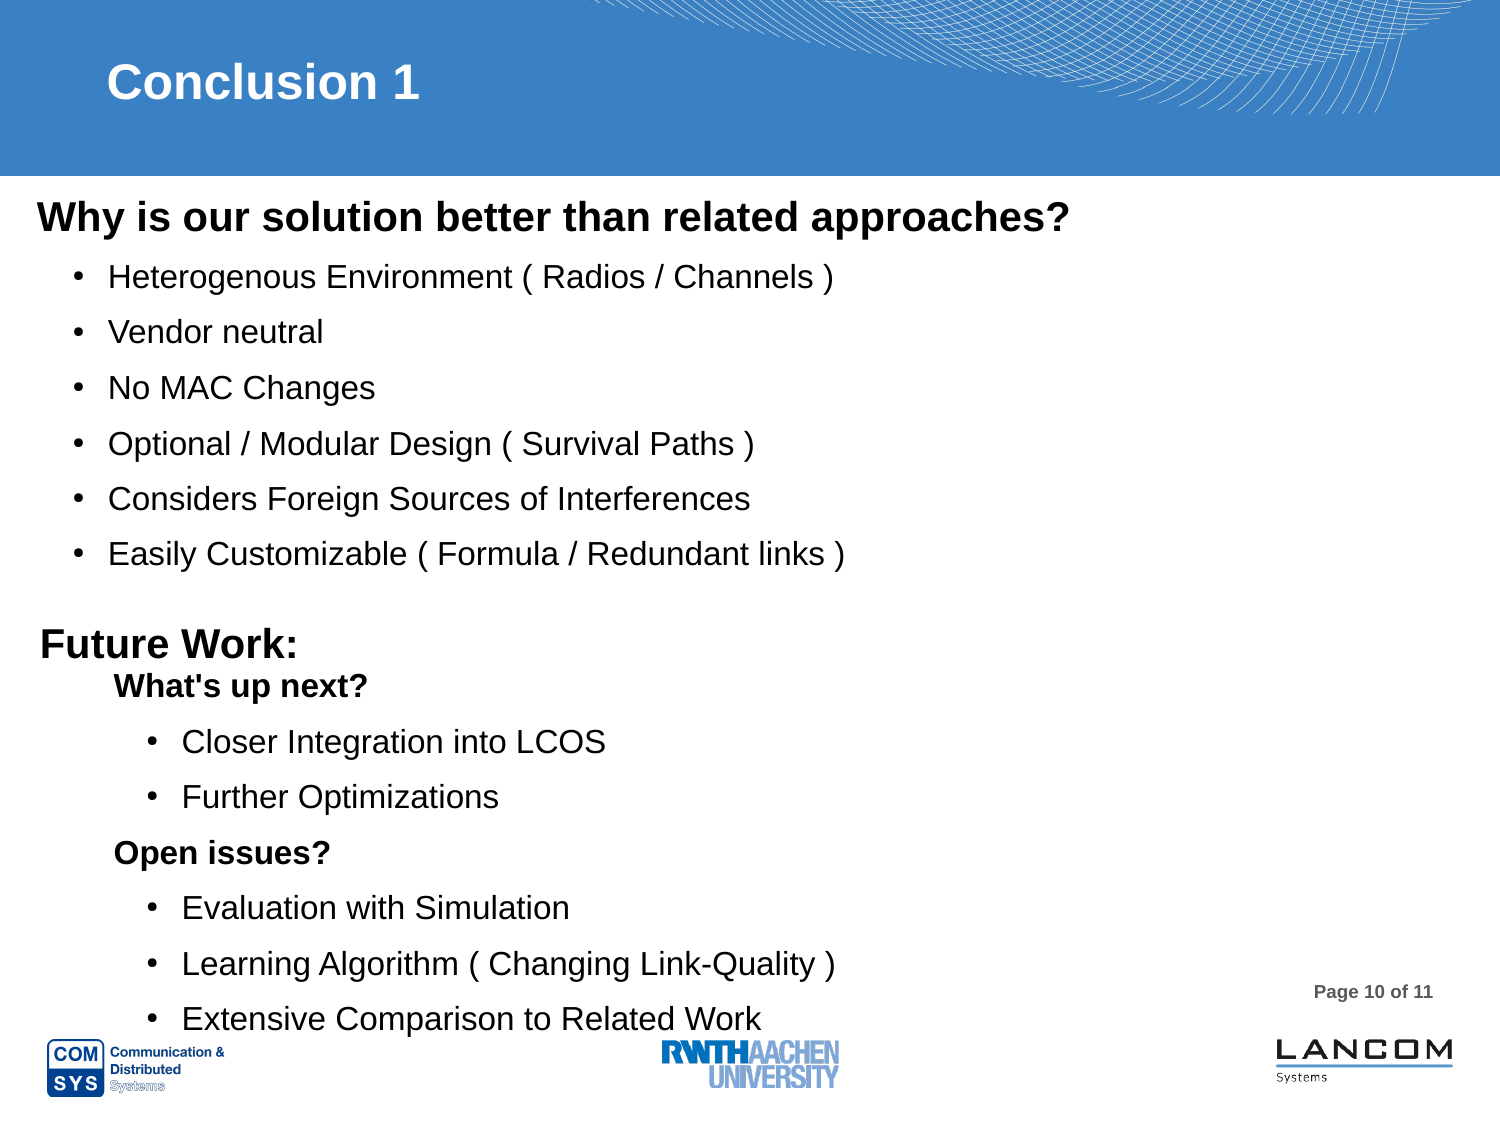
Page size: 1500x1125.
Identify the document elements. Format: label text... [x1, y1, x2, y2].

picture [0, 0, 1500, 176]
text_box Future Work: What's up next? Closer Integration into LCOS Further Optimizations Open issues? Evaluation with Simulation Learning Algorithm ( Changing Link-Quality ) Extensive Comparison to Related Work [25, 590, 945, 1032]
picture [1275, 1039, 1453, 1084]
text_box Why is our solution better than related approaches? Heterogenous Environment ( Radios / Channels ) Vendor neutral No MAC Changes Optional / Modular Design ( Survival Paths ) Considers Foreign Sources of Interferences Easily Customizable ( Formula / Redundant links ) [22, 186, 1170, 636]
title Conclusion 1 [106, 35, 1176, 110]
